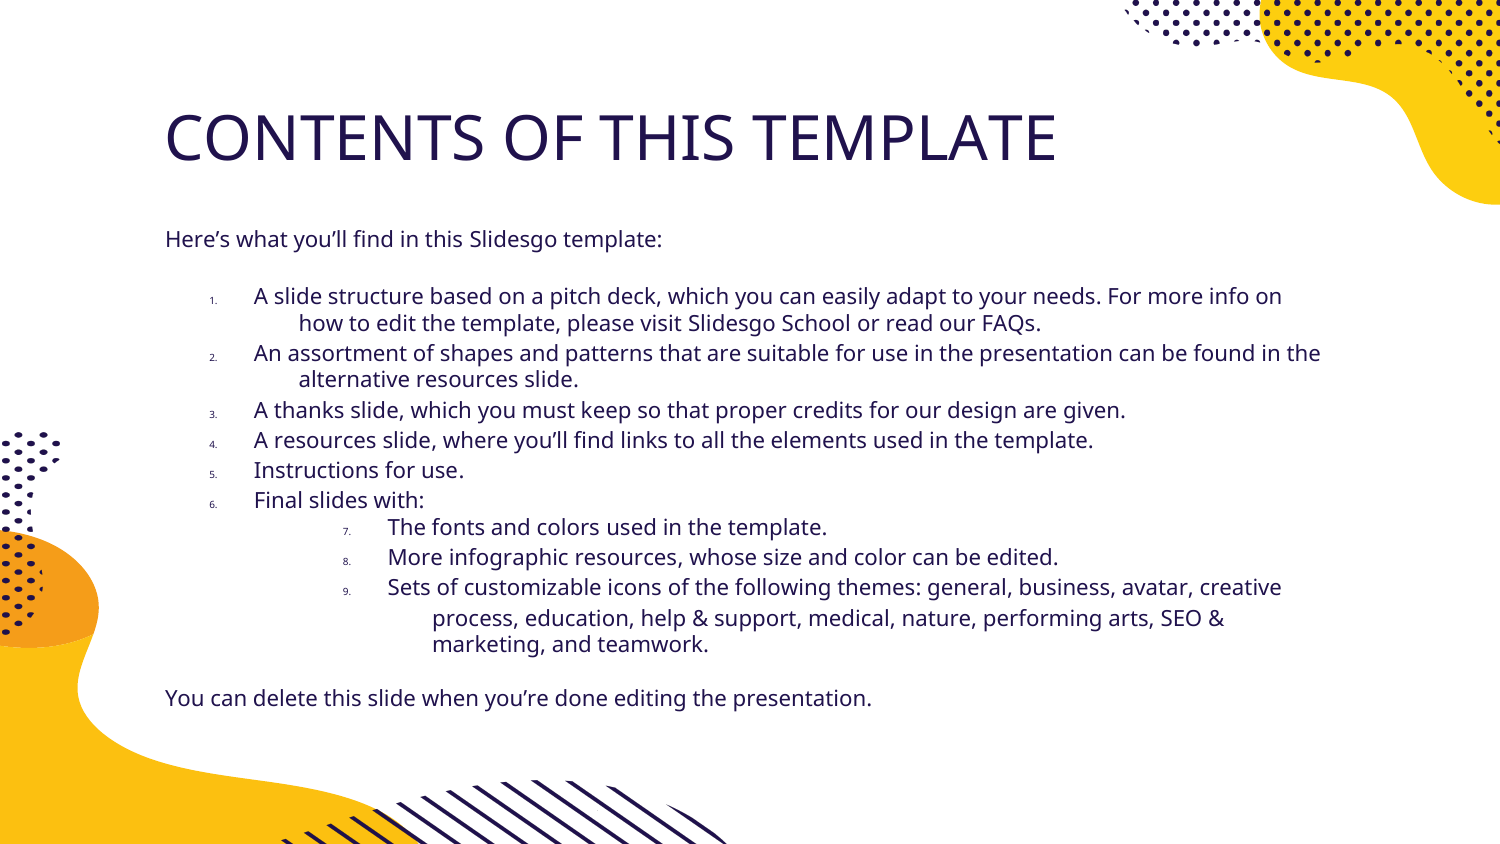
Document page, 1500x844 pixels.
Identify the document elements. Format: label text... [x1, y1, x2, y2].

list Here’s what you’ll find in this Slidesgo template: A slide structure based on a pitch deck, which you can easily adapt to your needs. For more info on how to edit the template, please visit Slidesgo School or read our FAQs. An assortment of shapes and patterns that are suitable for use in the presentation can be found in the alternative resources slide. A thanks slide, which you must keep so that proper credits for our design are given. A resources slide, where you’ll find links to all the elements used in the template. Instructions for use. Final slides with: The fonts and colors used in the template. More infographic resources, whose size and color can be edited. Sets of customizable icons of the following themes: general, business, avatar, creative process, education, help & support, medical, nature, performing arts, SEO & marketing, and teamwork. You can delete this slide when you’re done editing the presentation. [150, 210, 1348, 727]
title CONTENTS OF THIS TEMPLATE [149, 82, 1350, 173]
